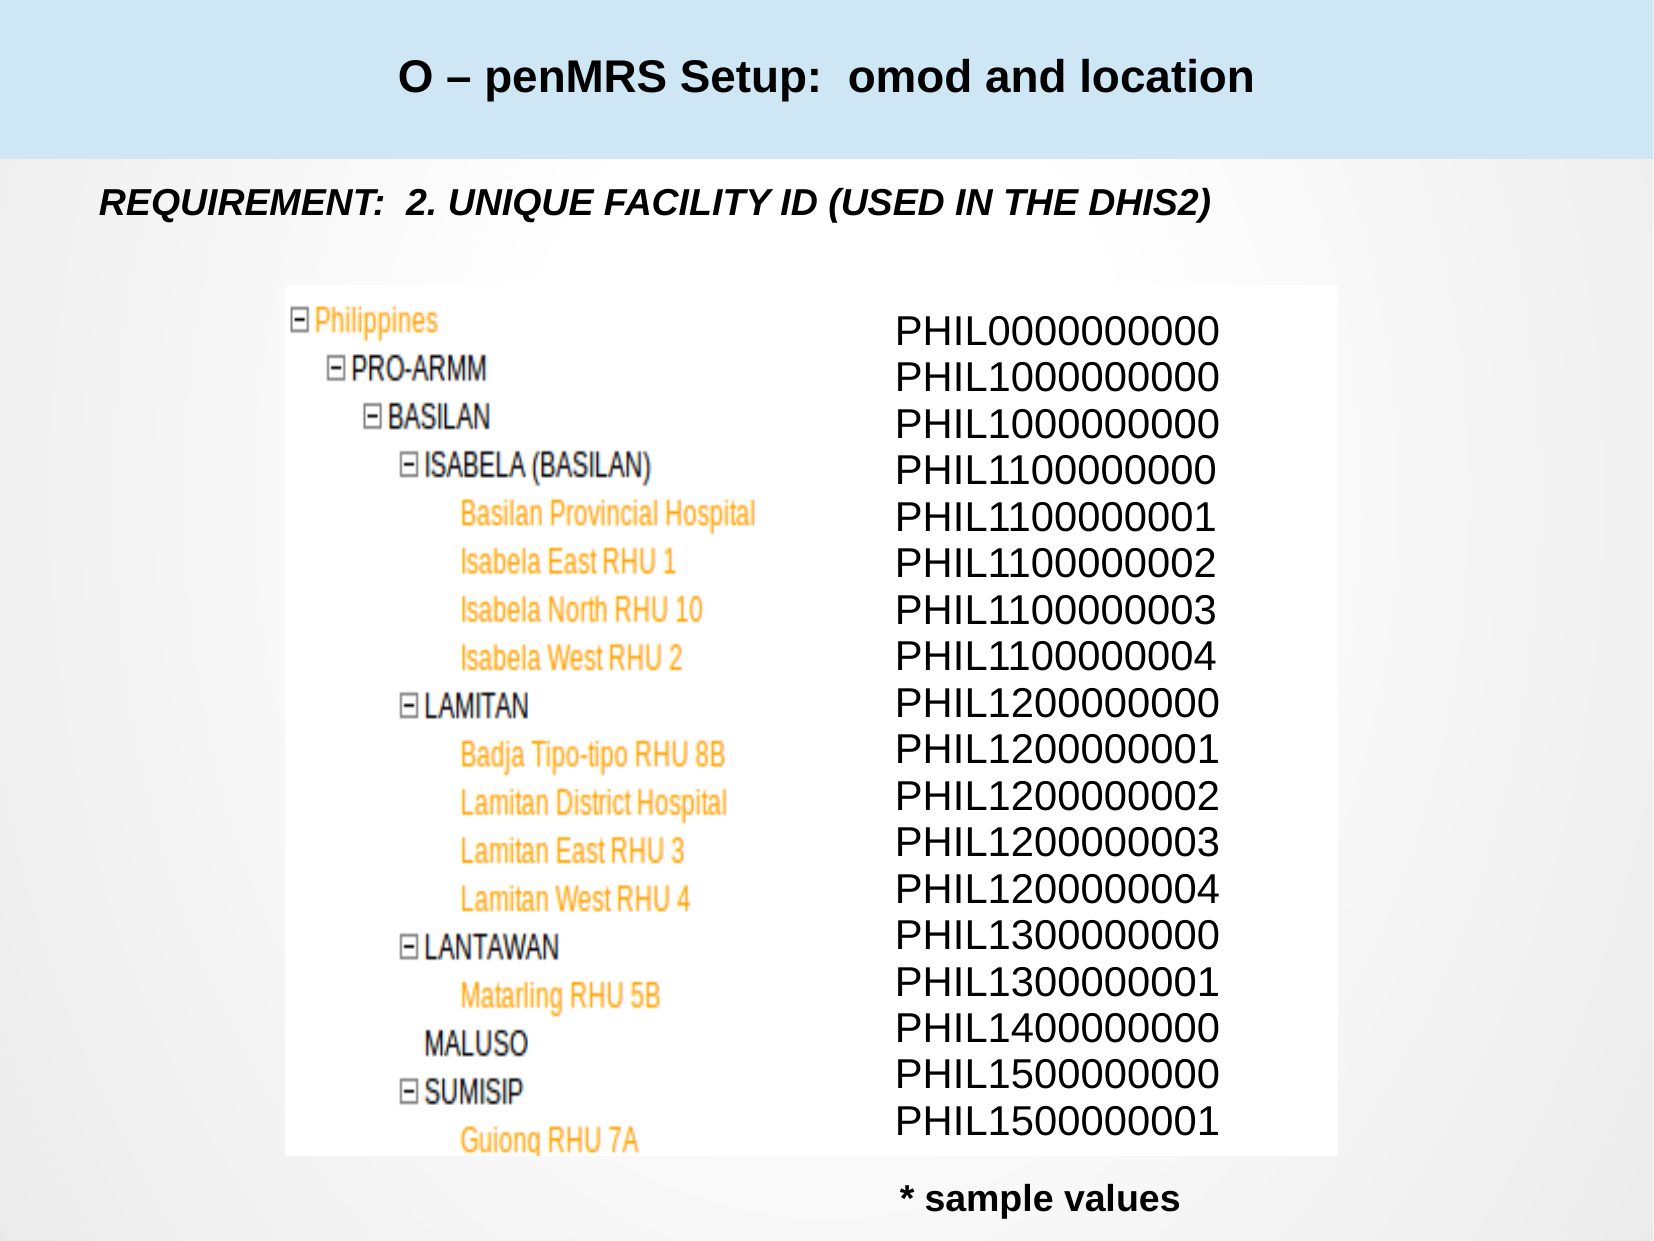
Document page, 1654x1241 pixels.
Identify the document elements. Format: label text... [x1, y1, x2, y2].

text_box * sample values [885, 1170, 1196, 1227]
text_box REQUIREMENT: 2. UNIQUE FACILITY ID (USED IN THE DHIS2) [84, 174, 1228, 265]
text_box O – penMRS Setup: omod and location [0, 0, 1654, 159]
picture [0, 159, 1654, 1241]
text_box PHIL0000000000 PHIL1000000000 PHIL1000000000 PHIL1100000000 PHIL1100000001 PHIL1100000002 PHIL1100000003 PHIL1100000004 PHIL1200000000 PHIL1200000001 PHIL1200000002 PHIL1200000003 PHIL1200000004 PHIL1300000000 PHIL1300000001 PHIL1400000000 PHIL1500000000 PHIL1500000001 [880, 300, 1417, 1199]
